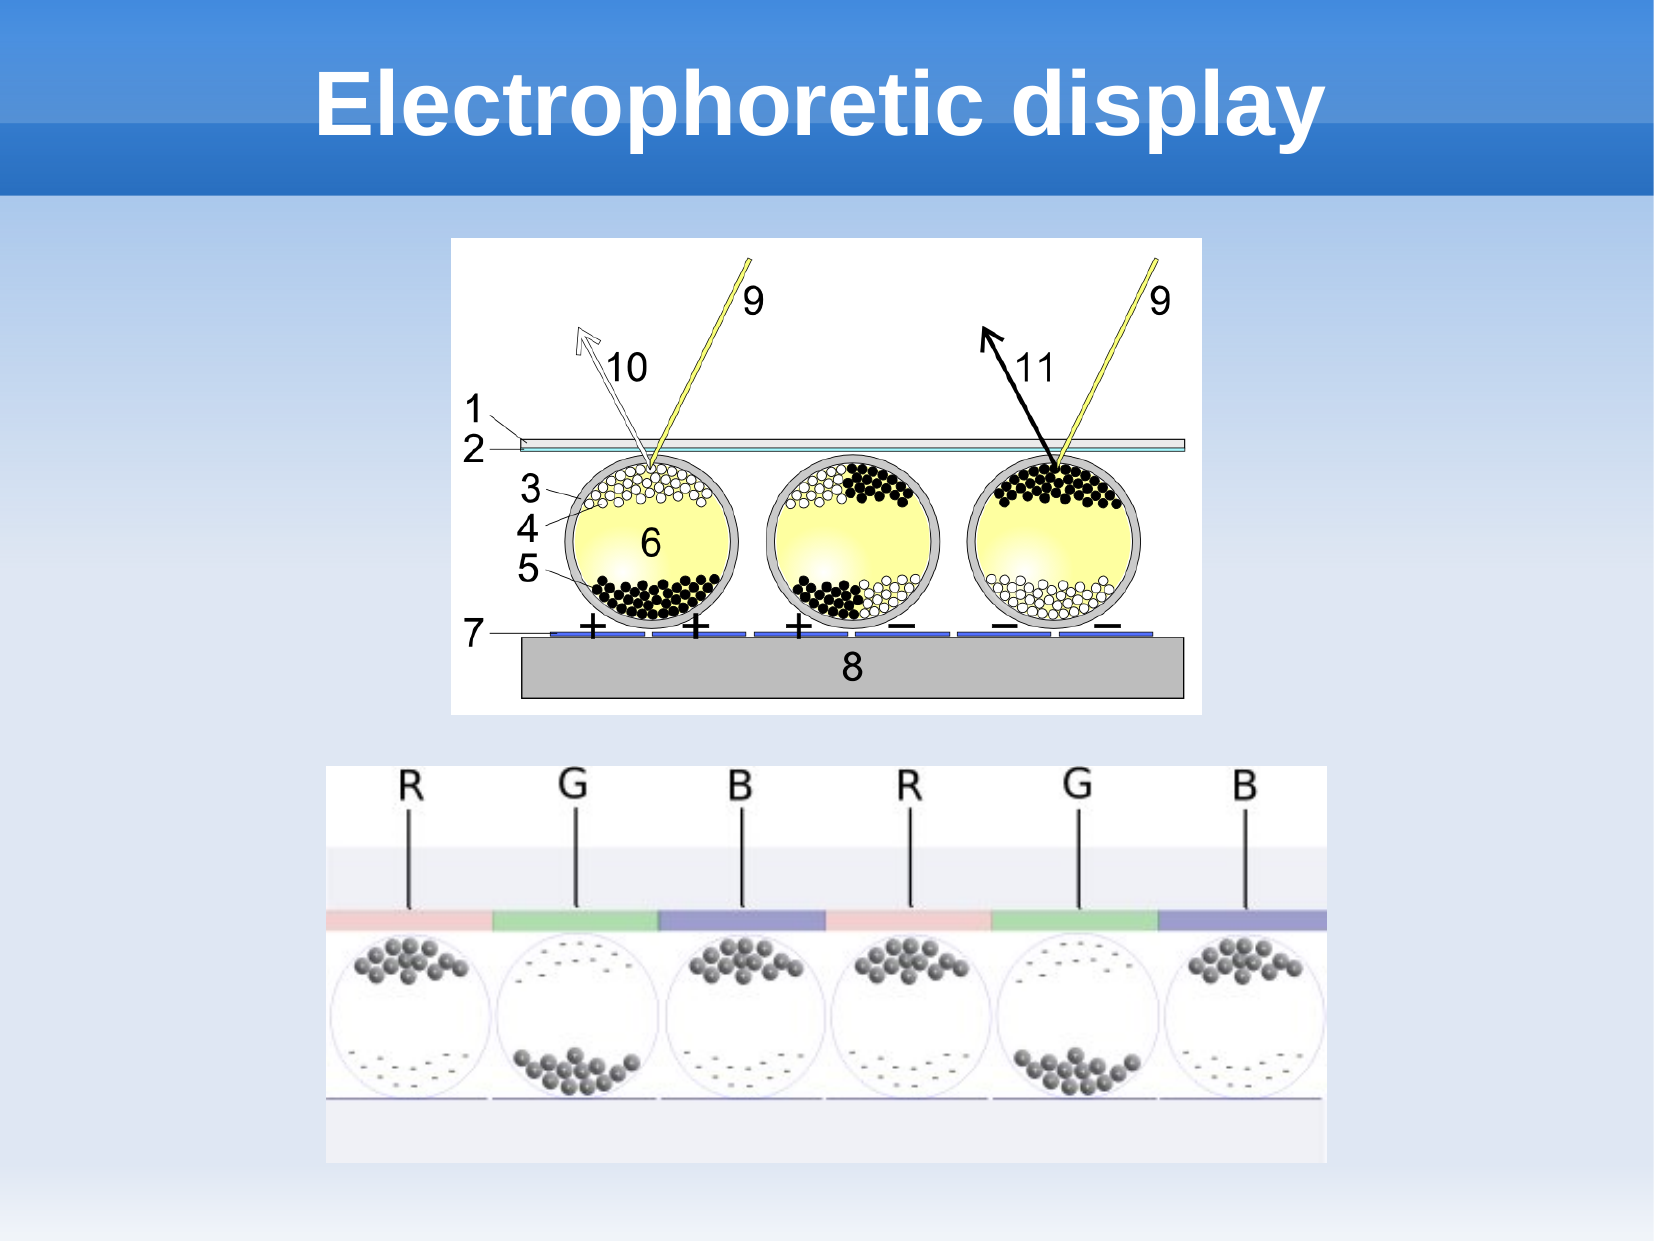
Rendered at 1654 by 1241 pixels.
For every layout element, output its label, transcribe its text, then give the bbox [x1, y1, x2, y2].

title Electrophoretic display [76, 7, 1565, 200]
picture [0, 0, 1654, 1241]
